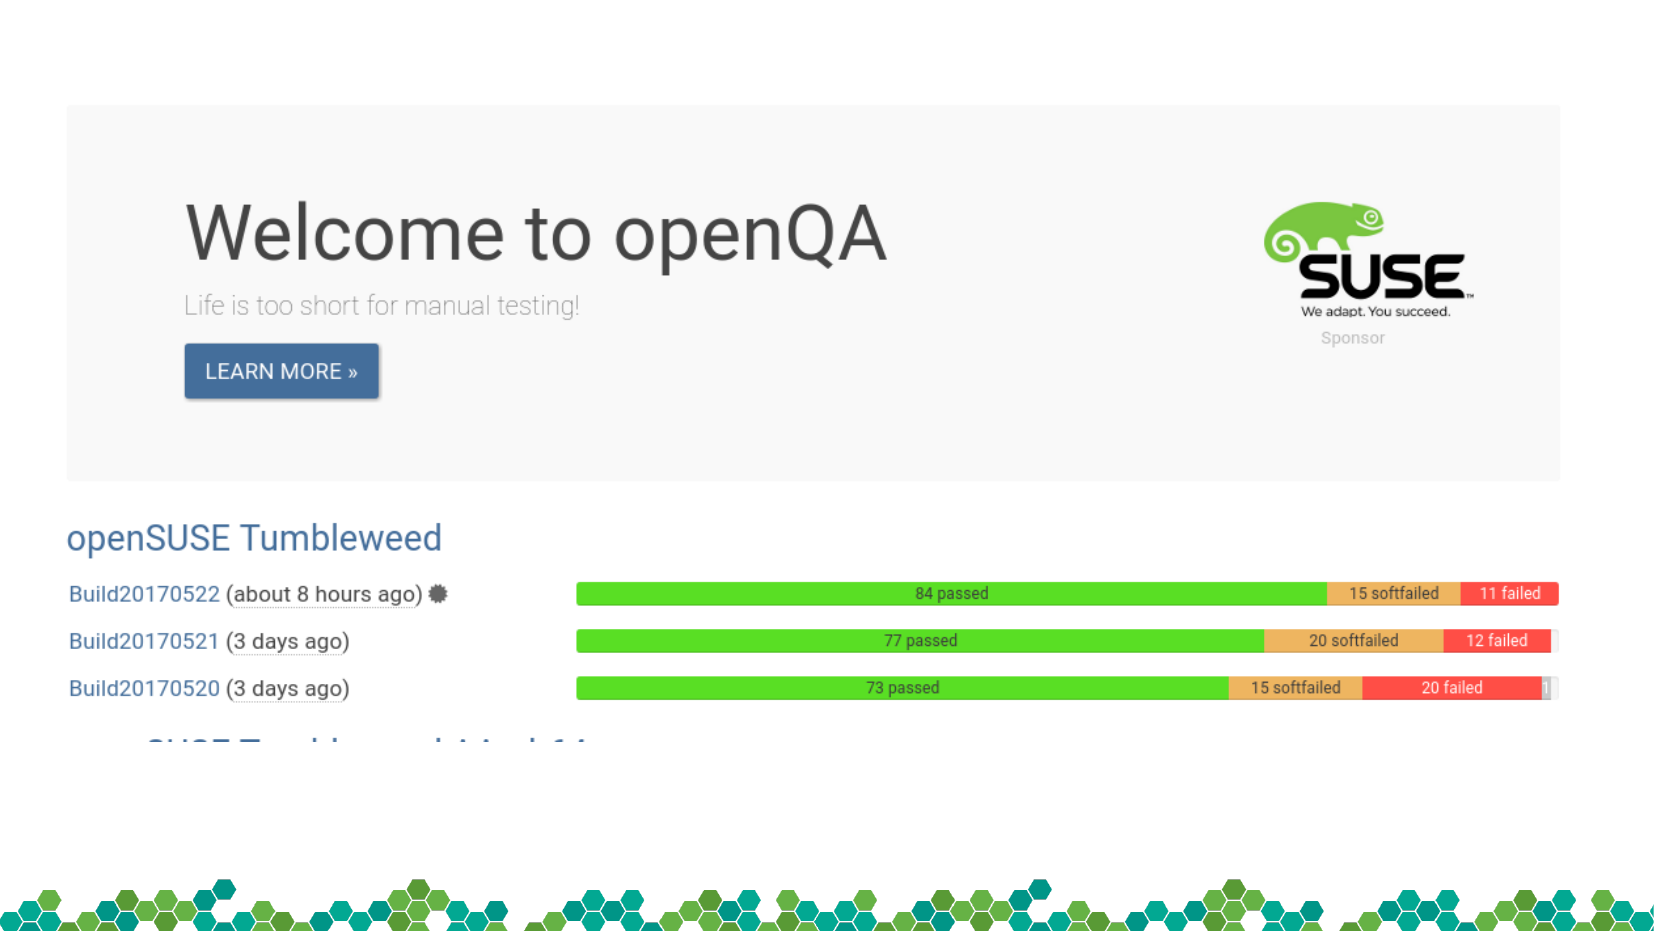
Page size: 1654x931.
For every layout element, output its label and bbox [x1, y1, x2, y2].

picture [50, 100, 1580, 742]
picture [0, 871, 1654, 931]
